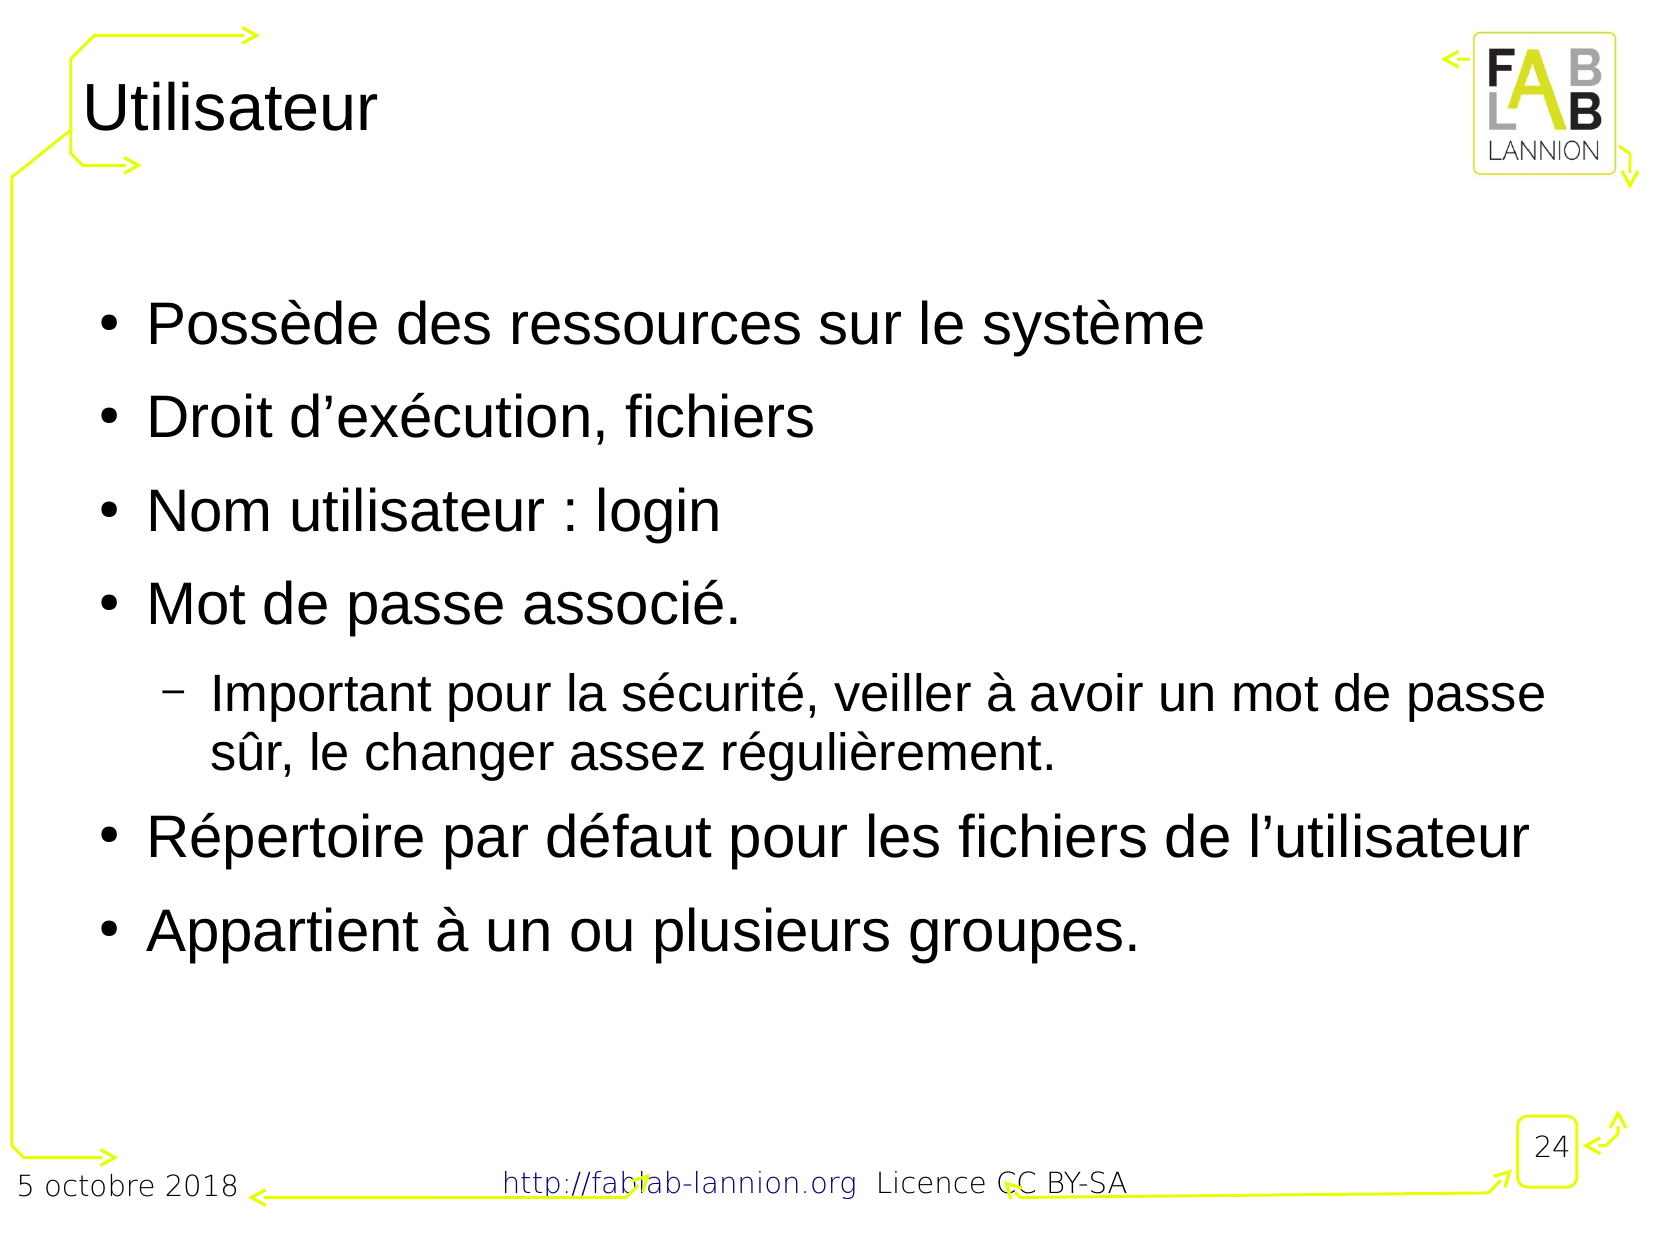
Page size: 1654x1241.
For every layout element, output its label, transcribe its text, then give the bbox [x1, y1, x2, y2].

list Possède des ressources sur le système Droit d’exécution, fichiers Nom utilisateur : login Mot de passe associé. Important pour la sécurité, veiller à avoir un mot de passe sûr, le changer assez régulièrement. Répertoire par défaut pour les fichiers de l’utilisateur Appartient à un ou plusieurs groupes. [82, 290, 1571, 1010]
picture [1470, 29, 1619, 178]
title Utilisateur [82, 49, 1441, 166]
